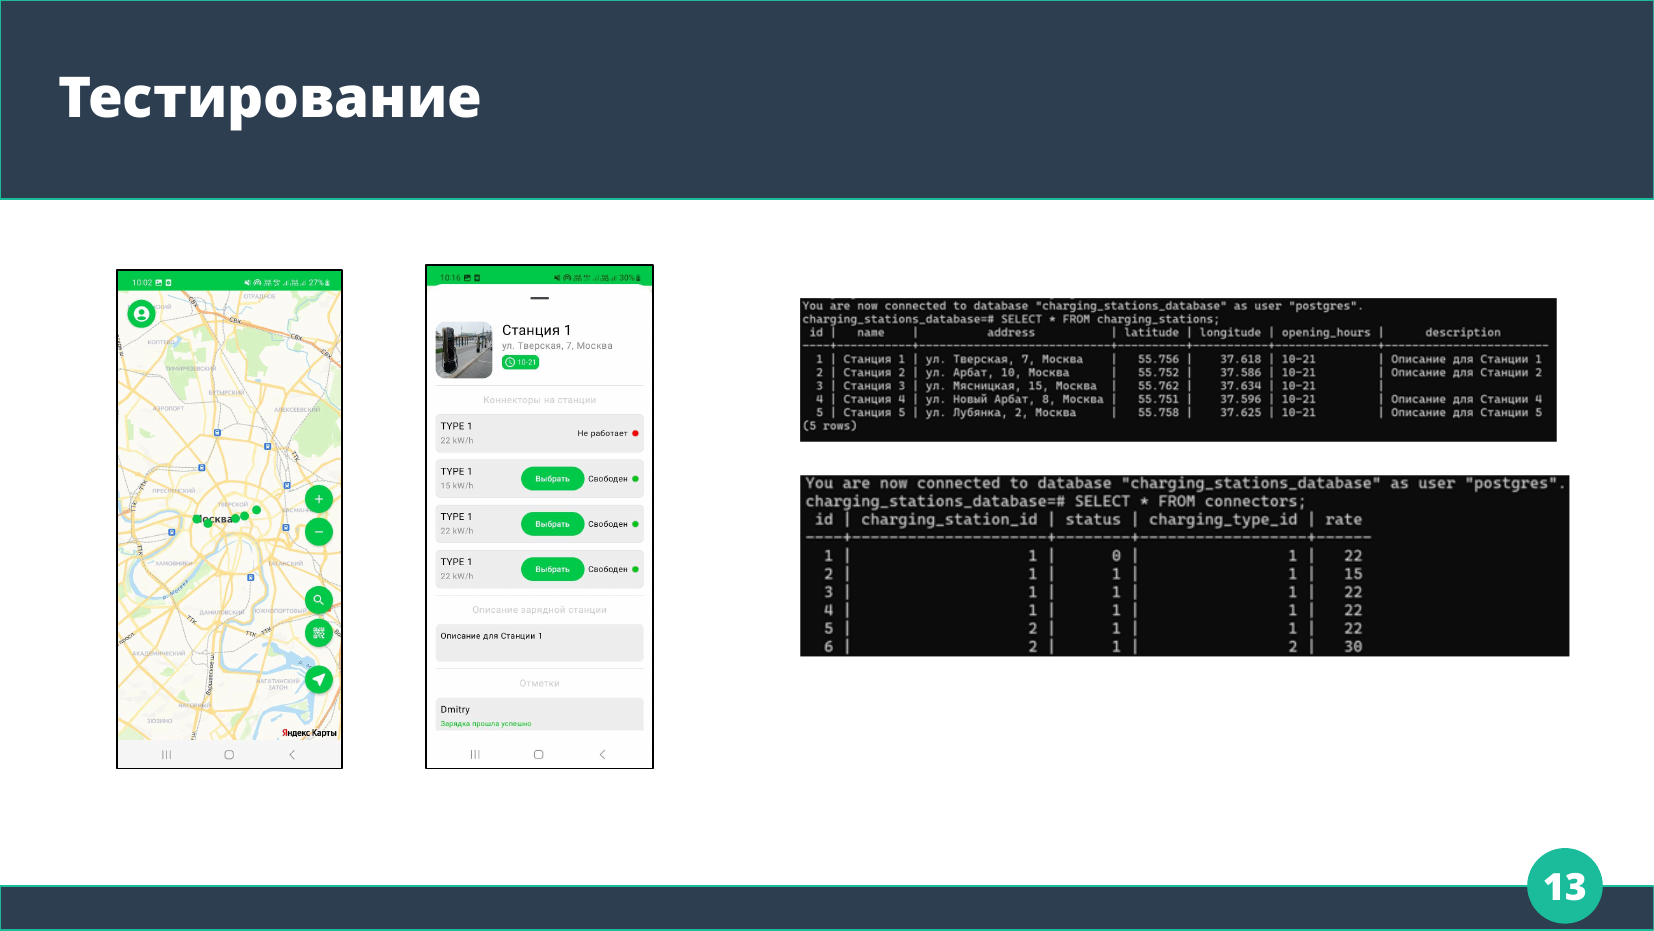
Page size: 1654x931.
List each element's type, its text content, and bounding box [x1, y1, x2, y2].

picture [118, 270, 342, 768]
title Тестирование [59, 37, 1595, 155]
picture [426, 265, 653, 768]
picture [797, 472, 1571, 658]
picture [797, 295, 1558, 443]
